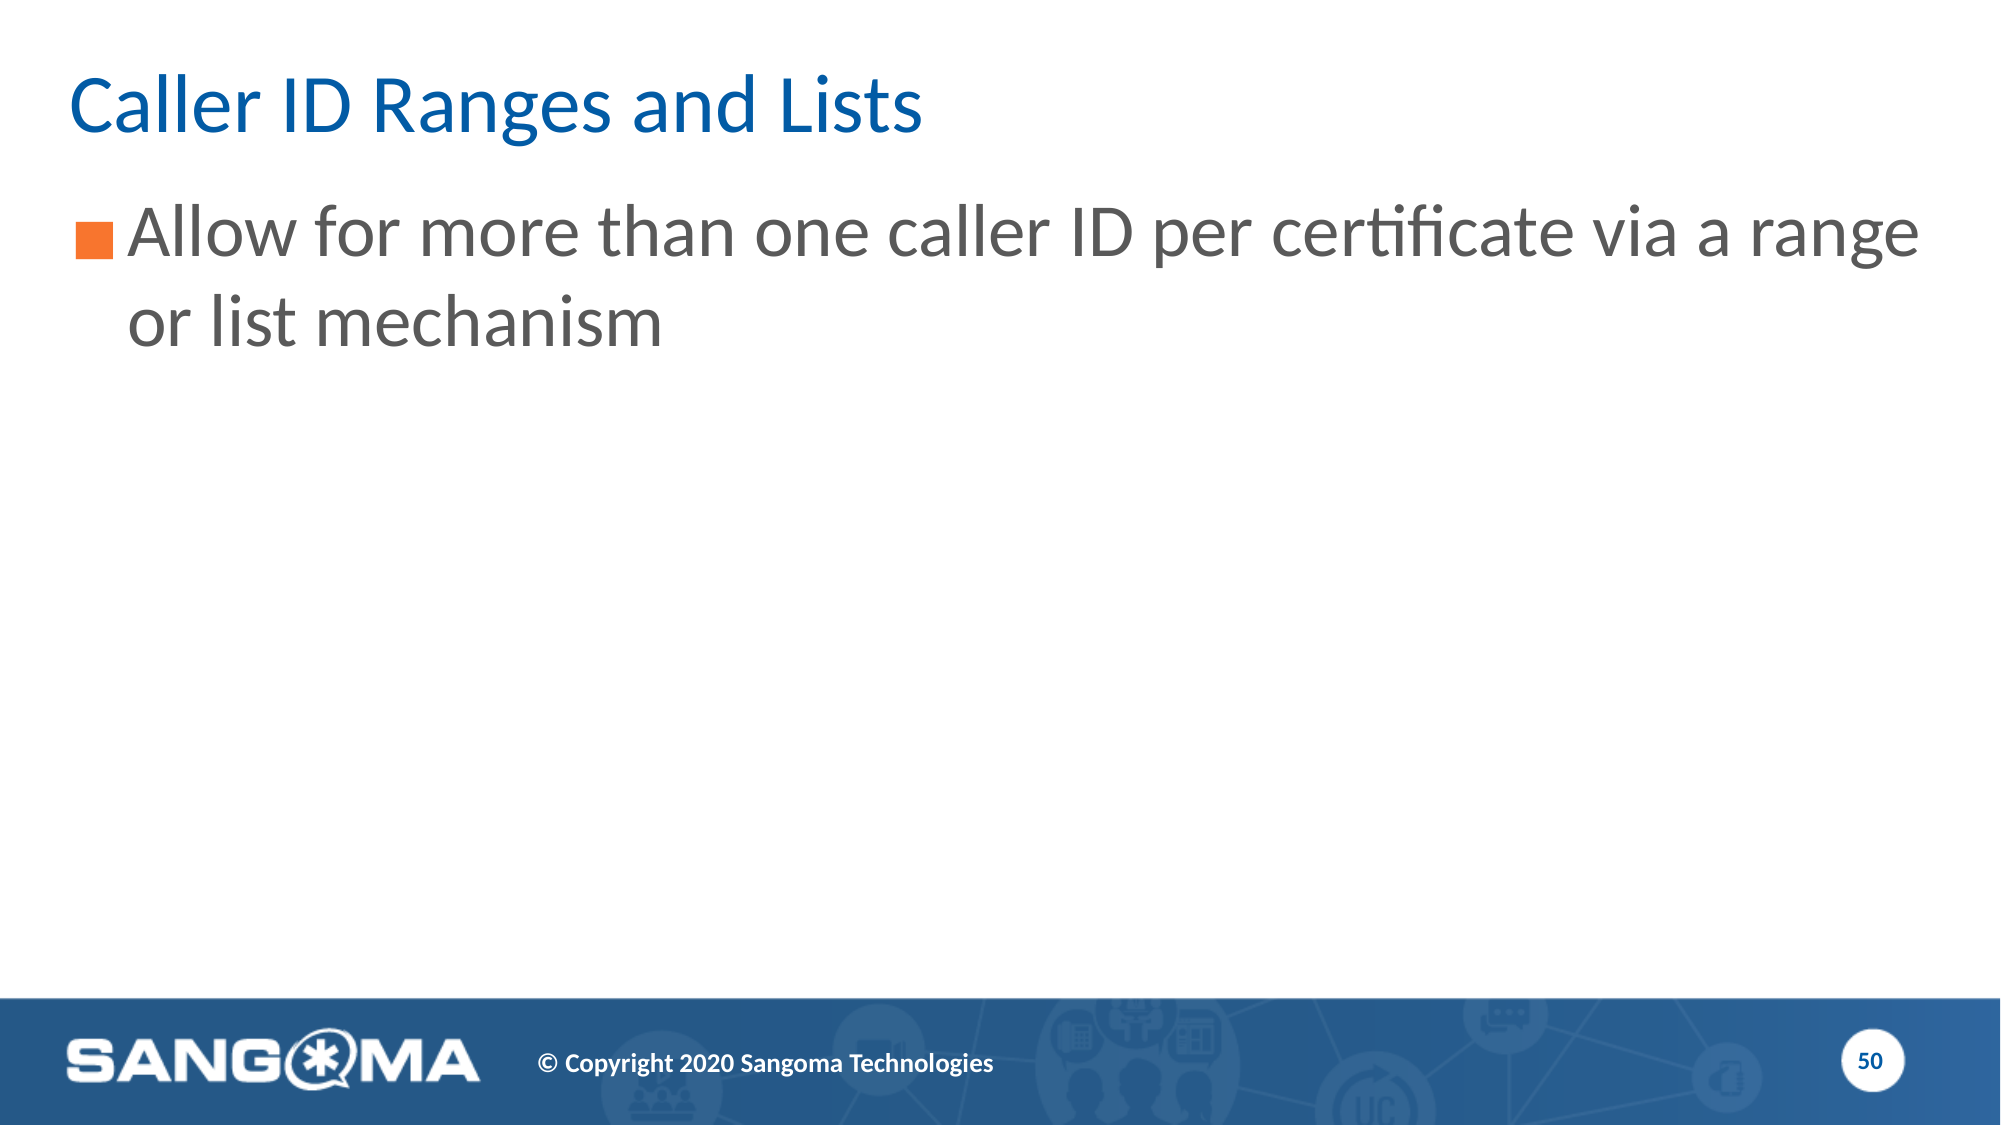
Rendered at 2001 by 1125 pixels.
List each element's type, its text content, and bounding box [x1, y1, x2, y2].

title Caller ID Ranges and Lists [54, 48, 1945, 164]
picture [0, 0, 2001, 1125]
list Allow for more than one caller ID per certificate via a range or list mechanism [54, 174, 1945, 999]
